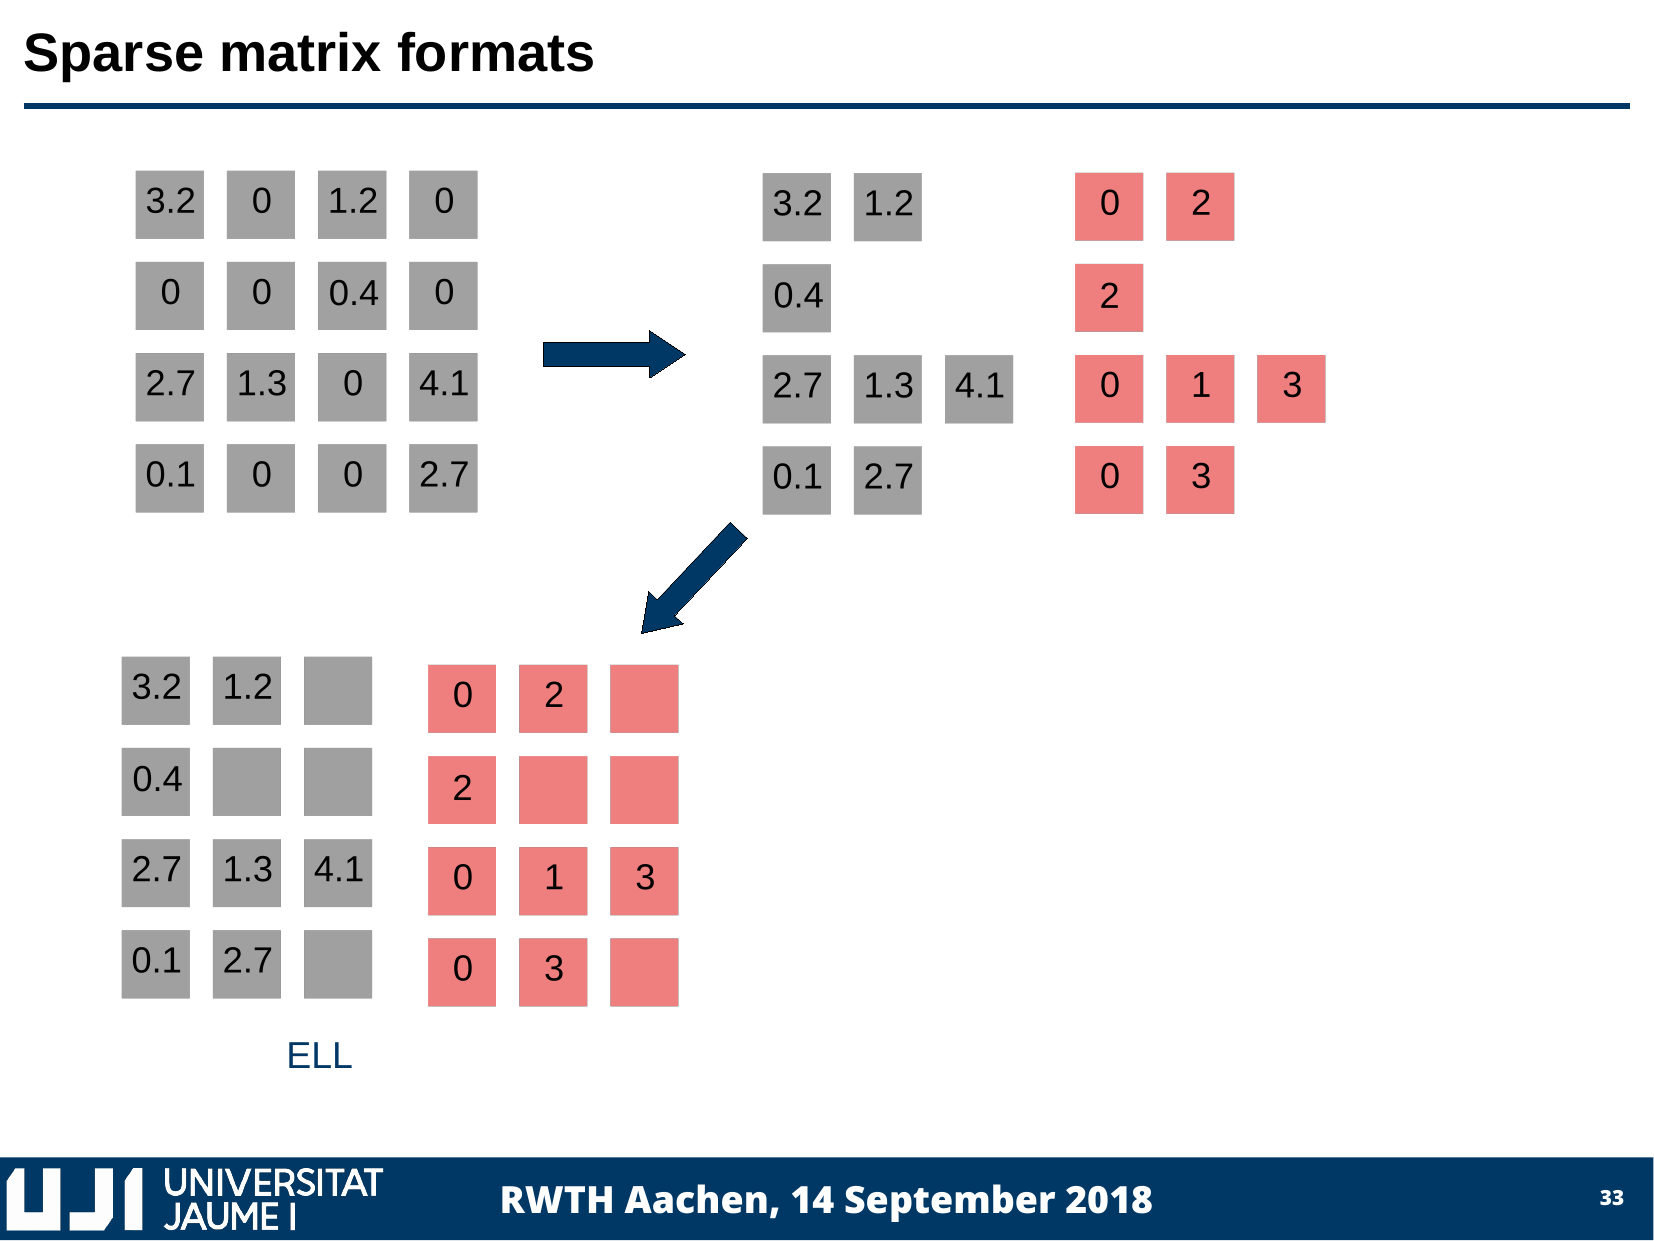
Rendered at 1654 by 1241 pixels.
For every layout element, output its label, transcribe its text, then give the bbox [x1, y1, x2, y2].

picture [0, 1158, 390, 1241]
title Sparse matrix formats [23, 0, 1630, 107]
text_box [543, 330, 686, 378]
picture [128, 163, 485, 520]
picture [114, 649, 686, 1014]
text_box [641, 522, 748, 634]
text_box ELL [271, 1027, 368, 1085]
picture [755, 165, 1333, 522]
